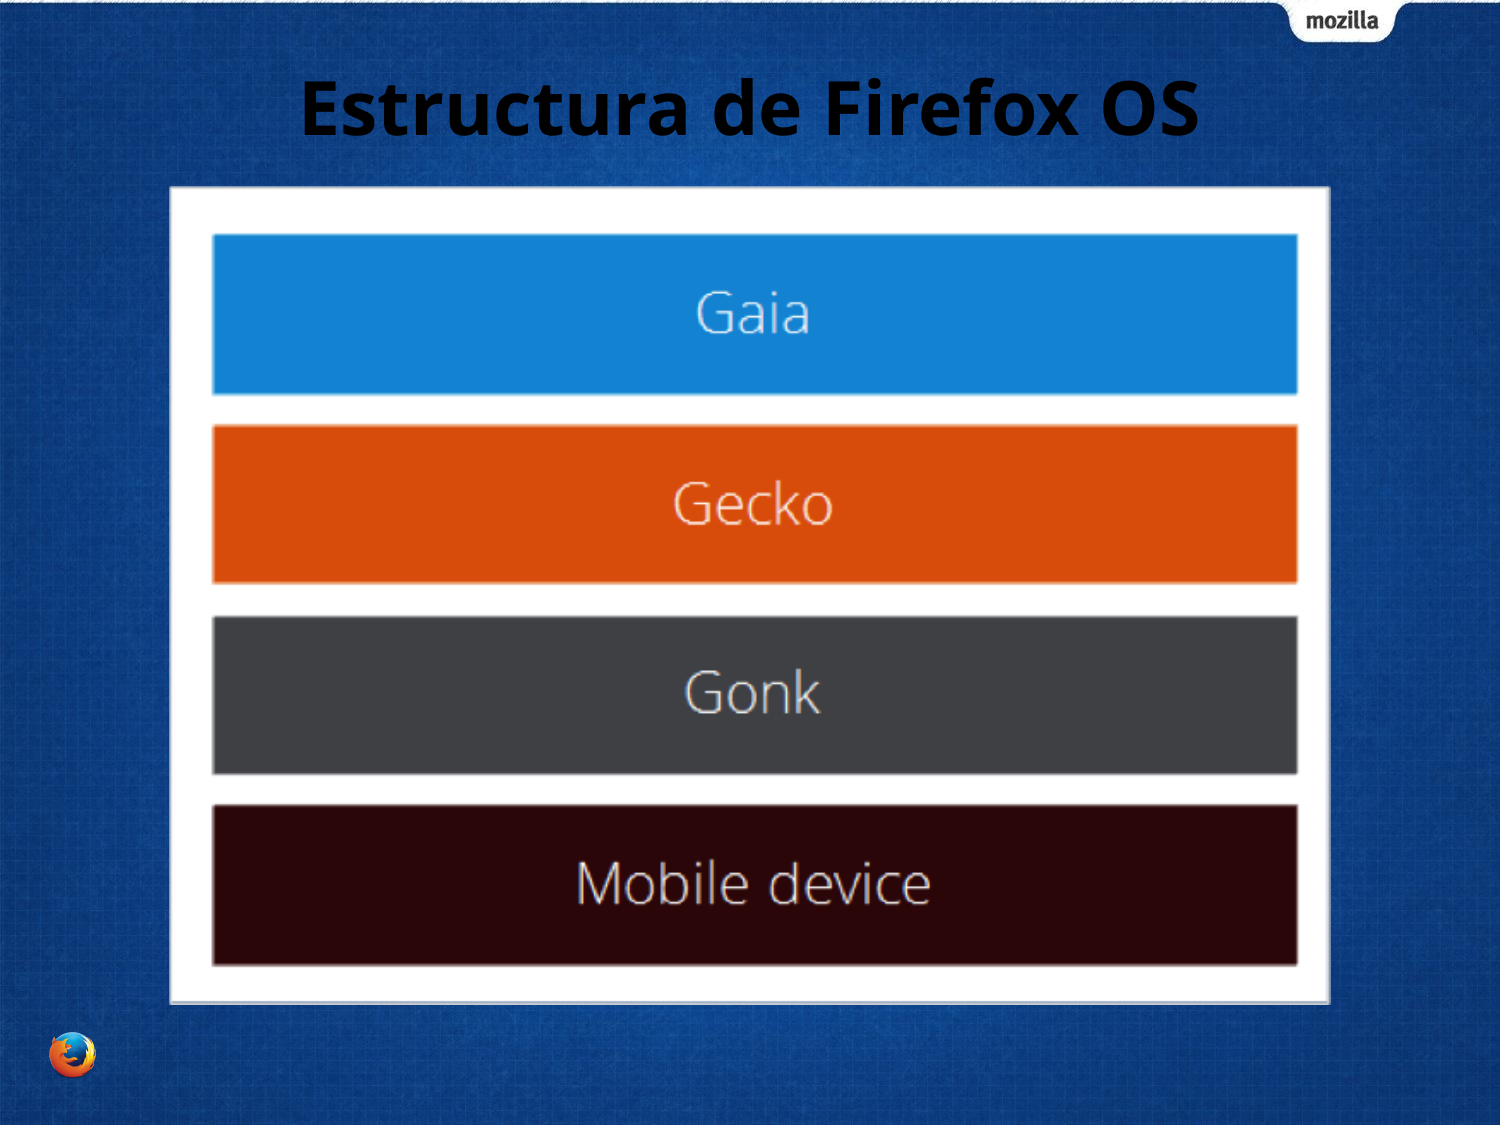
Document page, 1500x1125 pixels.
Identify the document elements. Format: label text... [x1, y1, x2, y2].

picture [0, 0, 1500, 1125]
title Estructura de Firefox OS [75, 45, 1425, 233]
